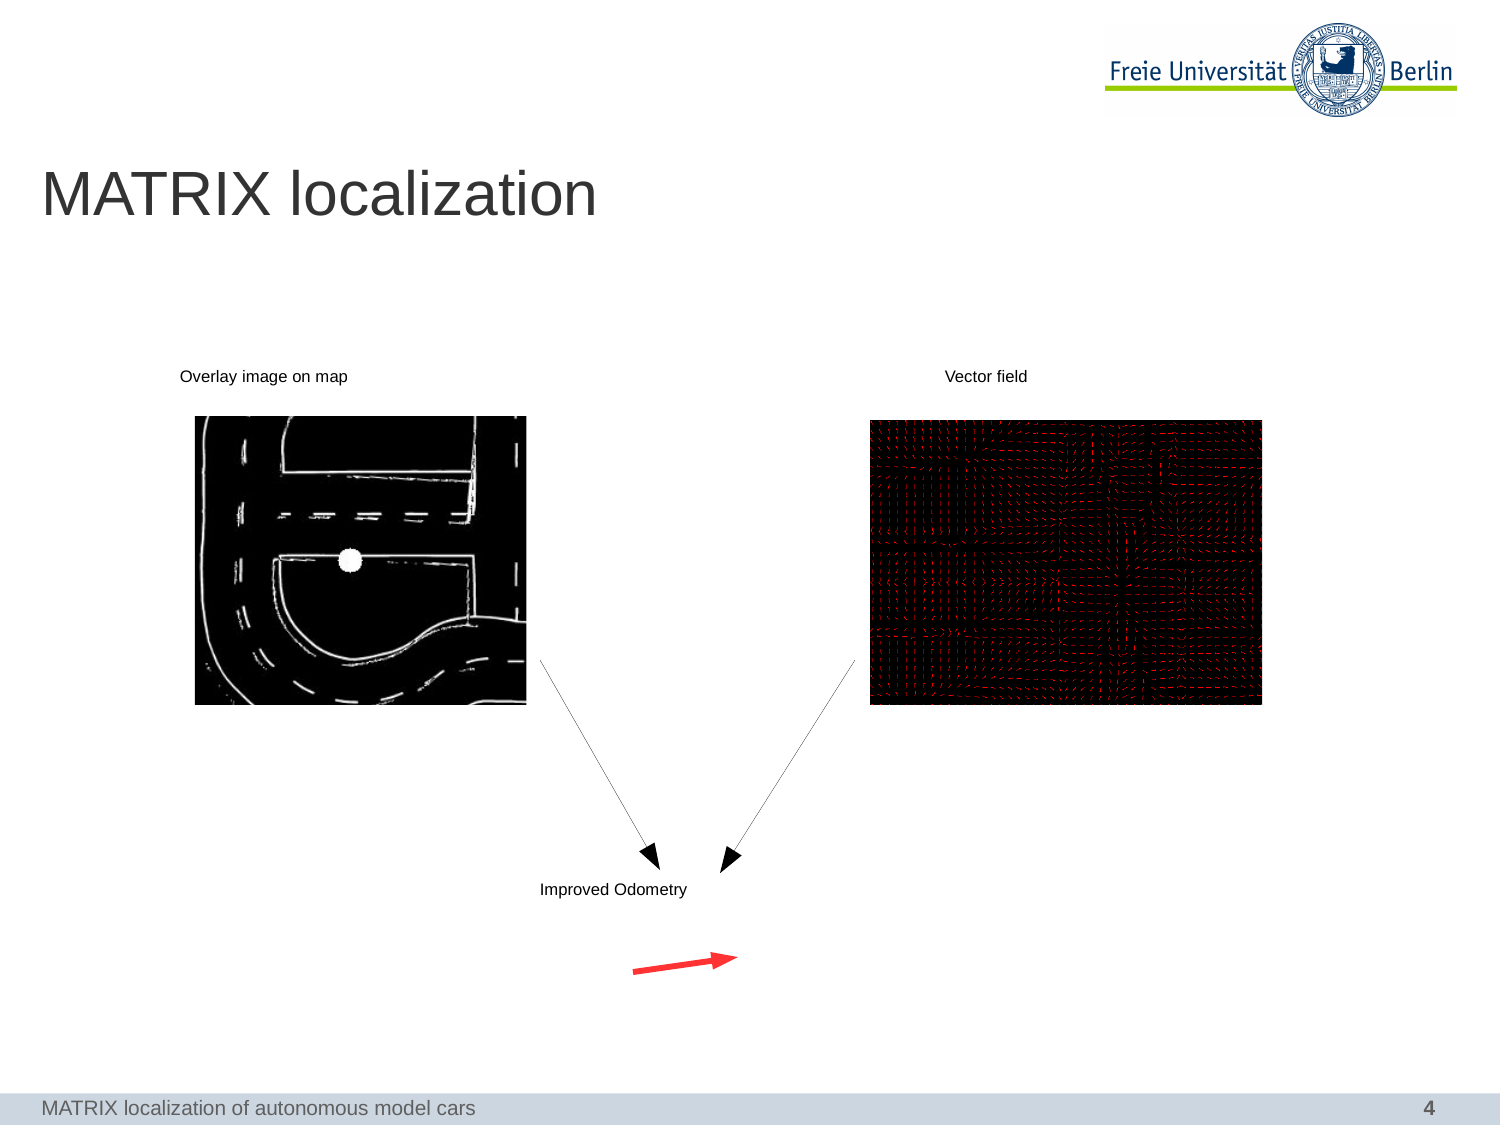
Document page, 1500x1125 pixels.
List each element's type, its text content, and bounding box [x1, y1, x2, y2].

title MATRIX localization [41, 155, 1459, 226]
footer MATRIX localization of autonomous model cars [41, 1087, 1022, 1125]
text_box Vector field [930, 360, 1156, 417]
picture [630, 952, 738, 976]
text_box Overlay image on map [165, 360, 586, 405]
picture [1105, 23, 1457, 117]
picture [194, 416, 527, 706]
picture [870, 420, 1263, 706]
text_box Improved Odometry [525, 873, 901, 931]
